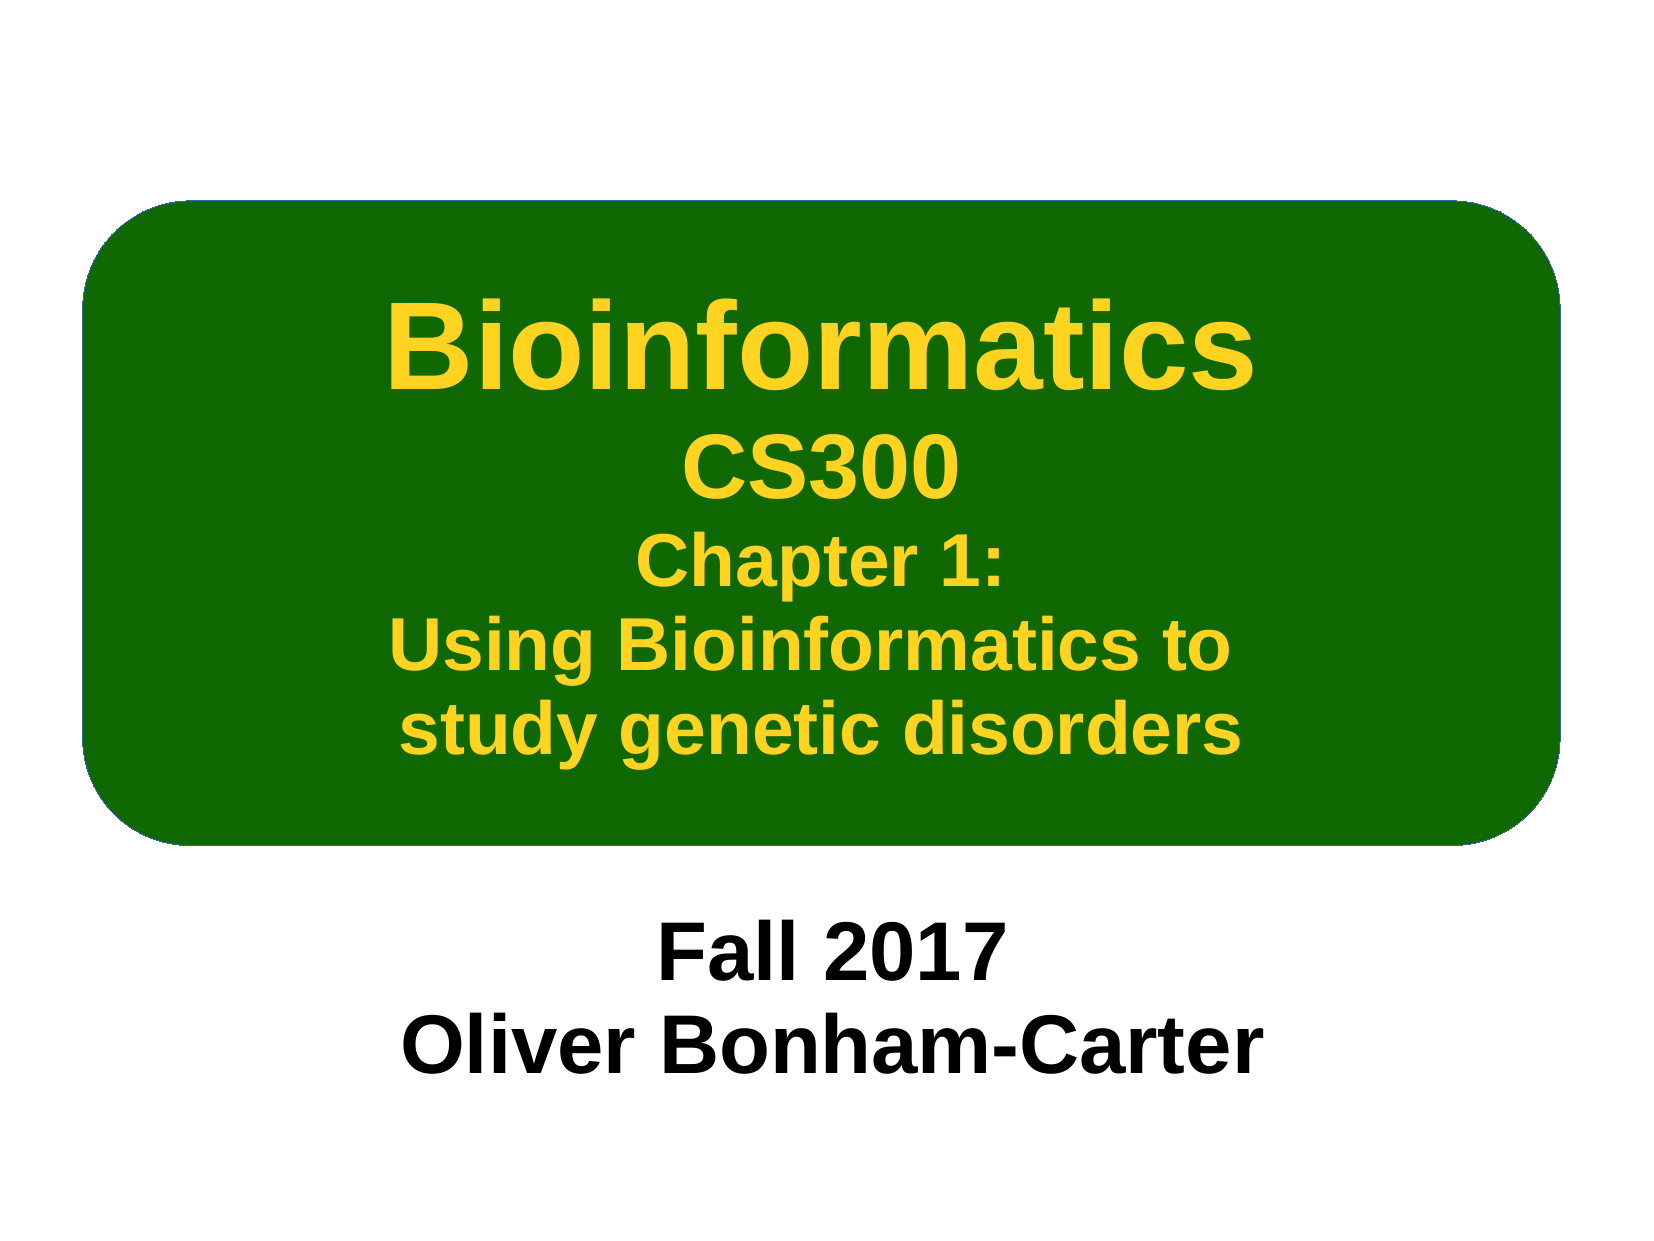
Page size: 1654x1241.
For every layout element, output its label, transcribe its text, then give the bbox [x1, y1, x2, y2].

text_box Bioinformatics CS300 Chapter 1: Using Bioinformatics to study genetic disorders [82, 200, 1561, 846]
text_box Fall 2017 Oliver Bonham-Carter [385, 898, 1281, 1100]
